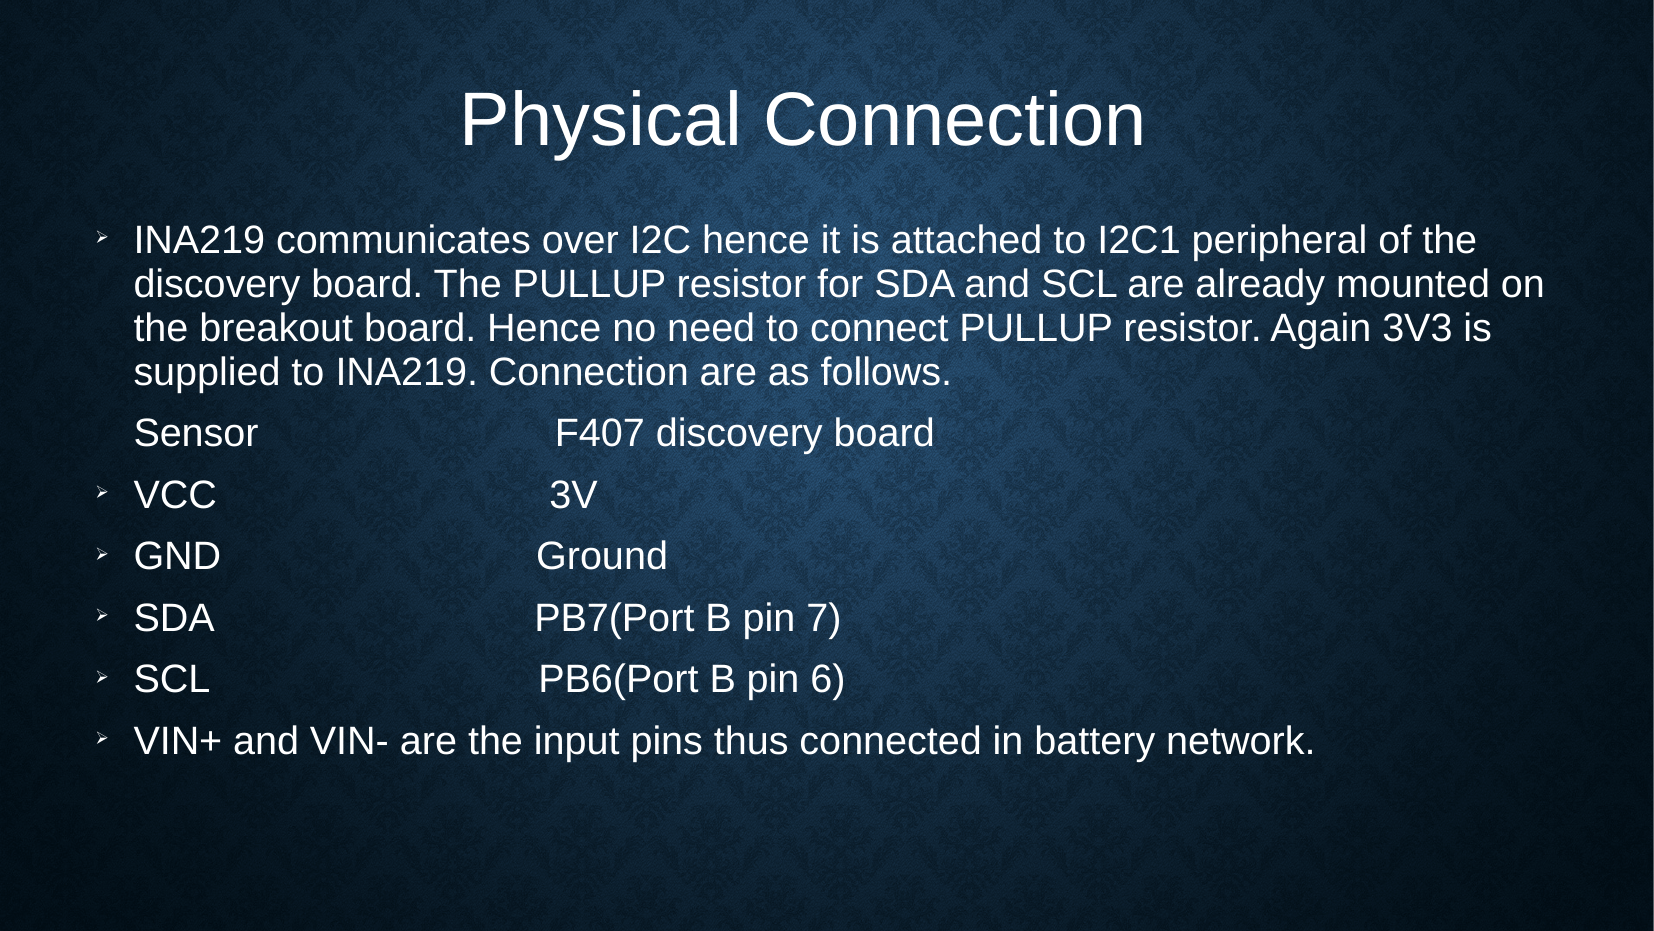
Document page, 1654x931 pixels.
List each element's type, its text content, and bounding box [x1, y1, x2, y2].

list INA219 communicates over I2C hence it is attached to I2C1 peripheral of the discovery board. The PULLUP resistor for SDA and SCL are already mounted on the breakout board. Hence no need to connect PULLUP resistor. Again 3V3 is supplied to INA219. Connection are as follows. Sensor F407 discovery board VCC 3V GND Ground SDA PB7(Port B pin 7) SCL PB6(Port B pin 6) VIN+ and VIN- are the input pins thus connected in battery network. [82, 217, 1595, 768]
title Physical Connection [101, 29, 1506, 210]
picture [0, 0, 1654, 931]
